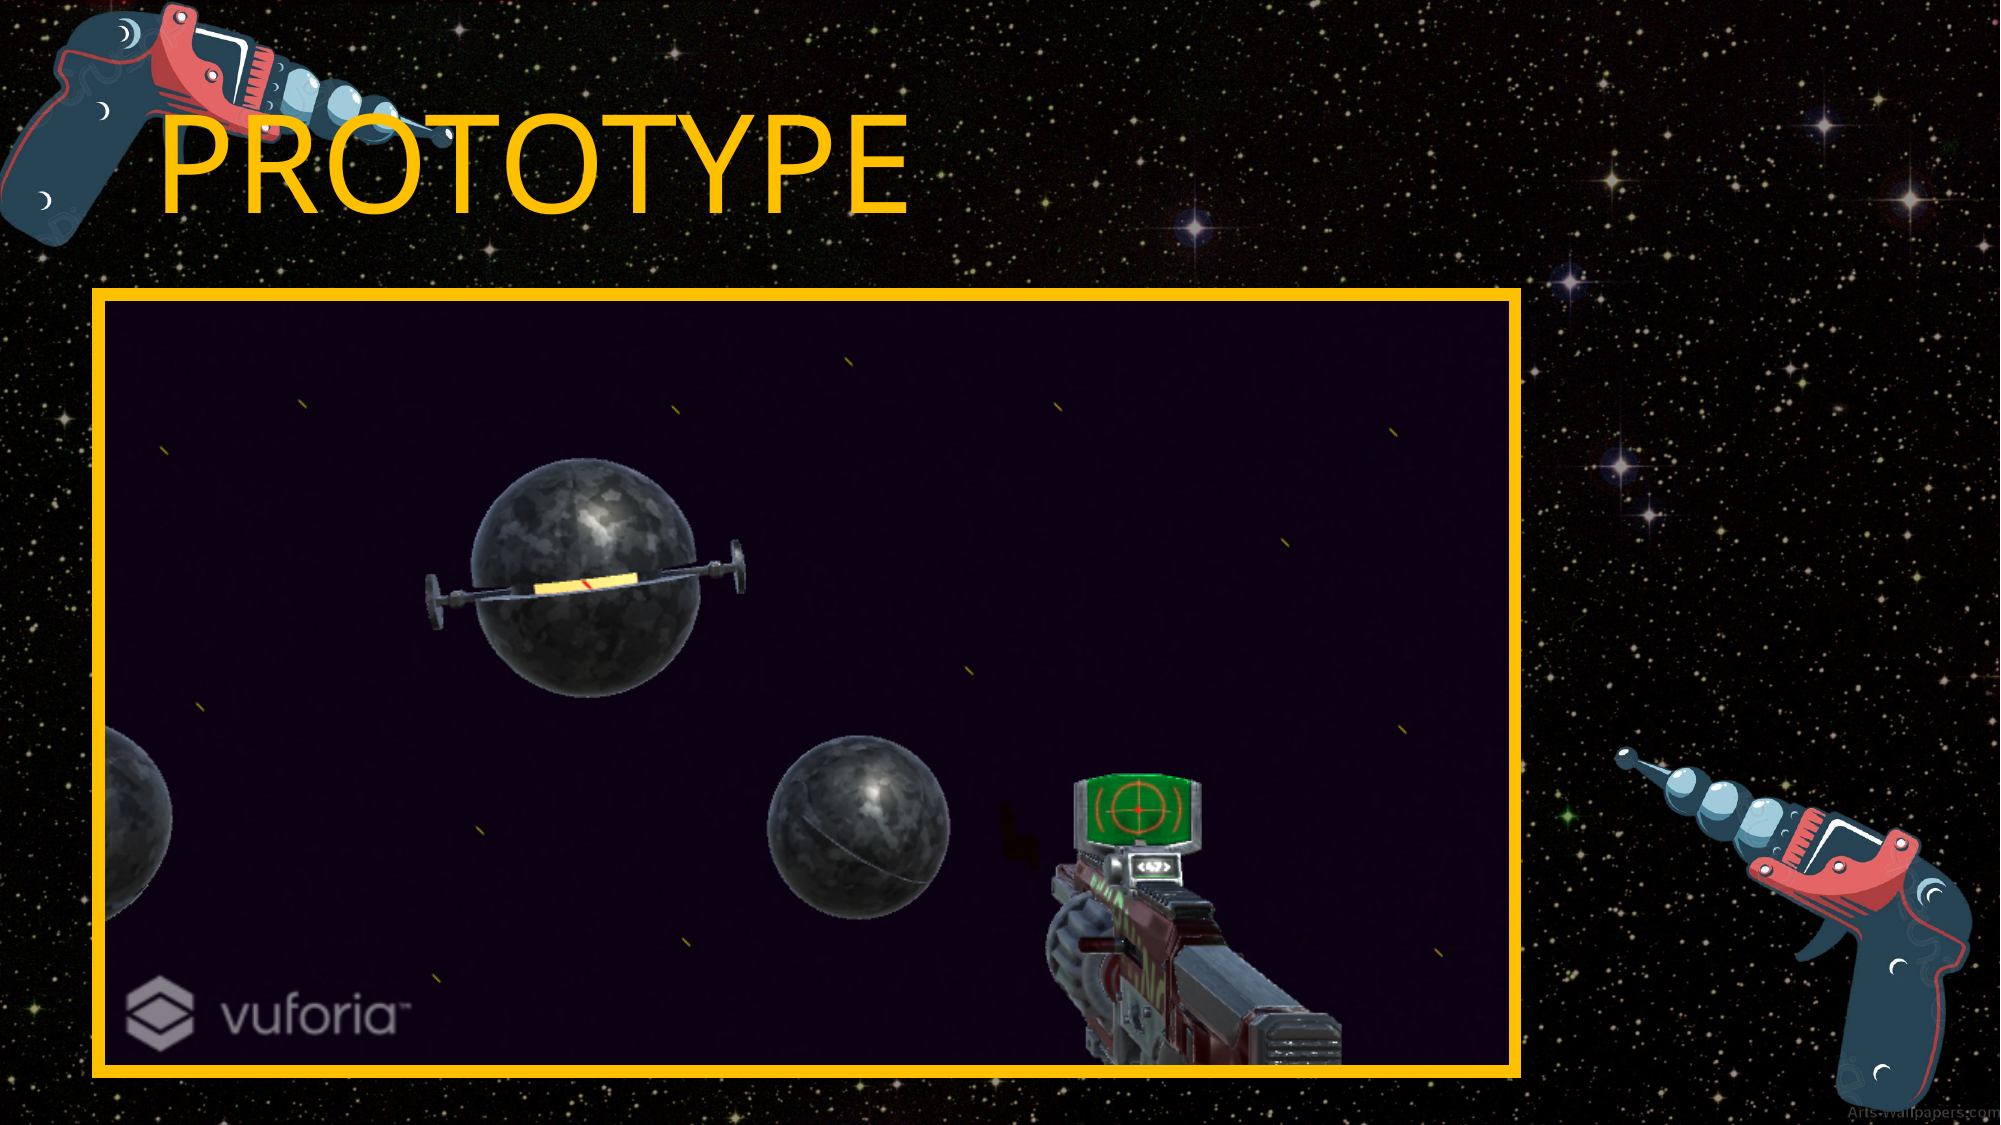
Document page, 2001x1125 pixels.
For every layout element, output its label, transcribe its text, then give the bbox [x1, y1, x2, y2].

title PROTOTYPE [137, 59, 1853, 278]
picture [105, 300, 1509, 1066]
